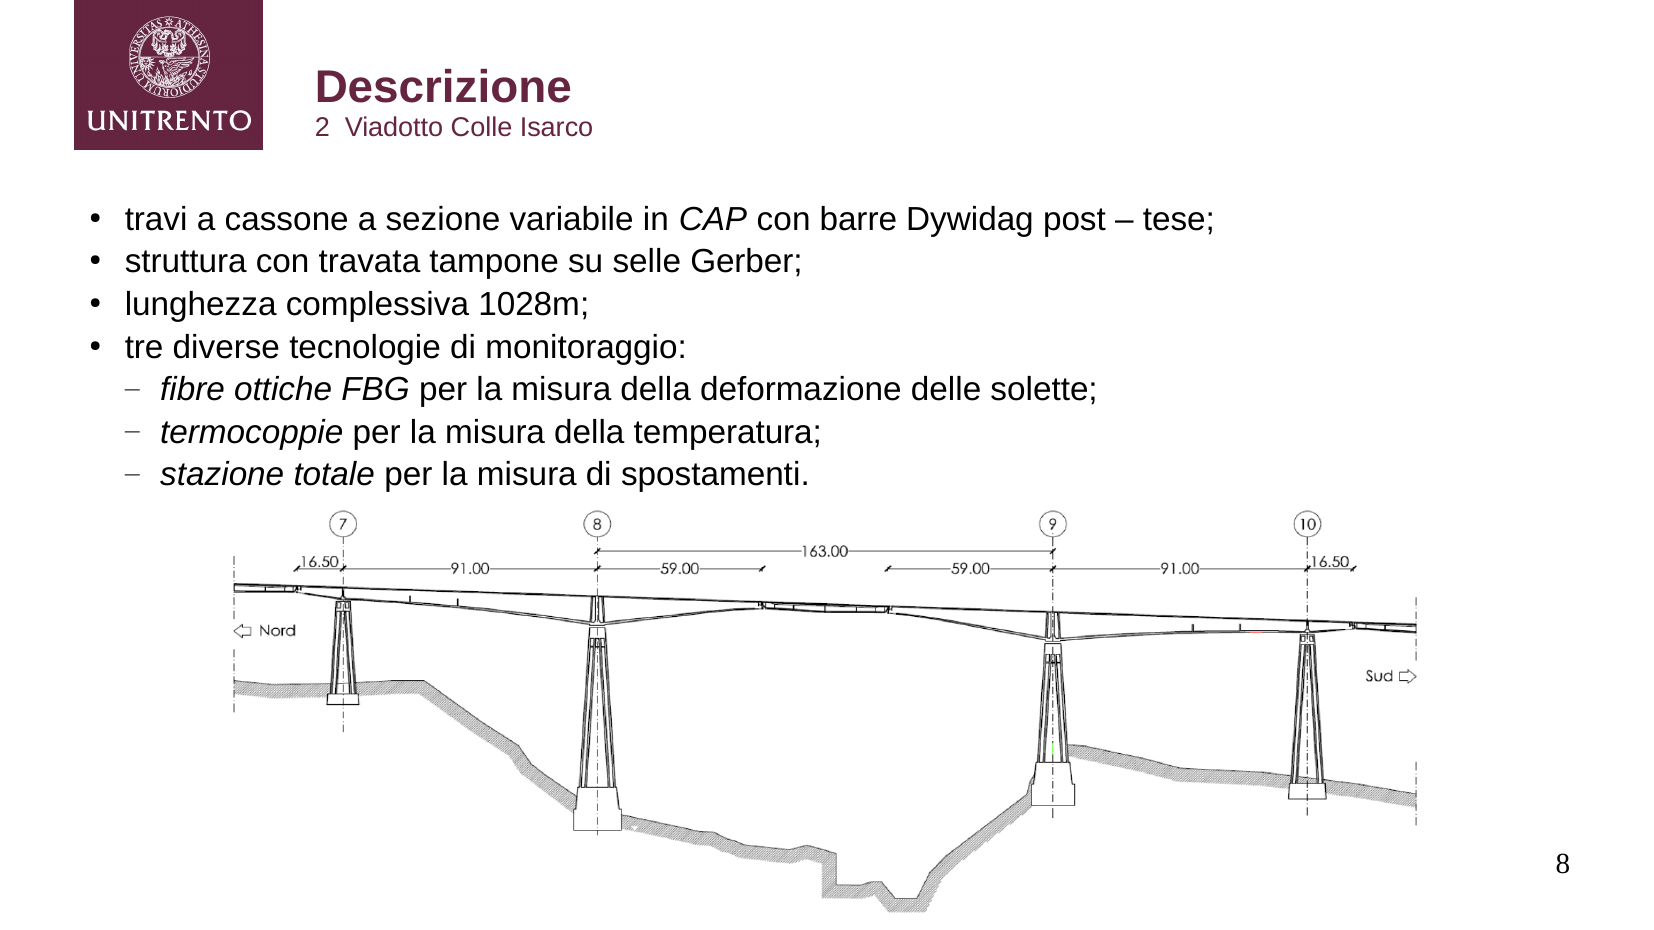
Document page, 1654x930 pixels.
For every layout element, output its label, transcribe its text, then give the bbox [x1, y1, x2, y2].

picture [74, 0, 263, 151]
text_box Descrizione 2 Viadotto Colle Isarco [300, 53, 1088, 151]
picture [188, 500, 1465, 916]
text_box travi a cassone a sezione variabile in CAP con barre Dywidag post – tese; struttura con travata tampone su selle Gerber; lunghezza complessiva 1028m; tre diverse tecnologie di monitoraggio: fibre ottiche FBG per la misura della deformazione delle solette; termocoppie per la misura della temperatura; stazione totale per la misura di spostamenti. [74, 187, 1613, 501]
